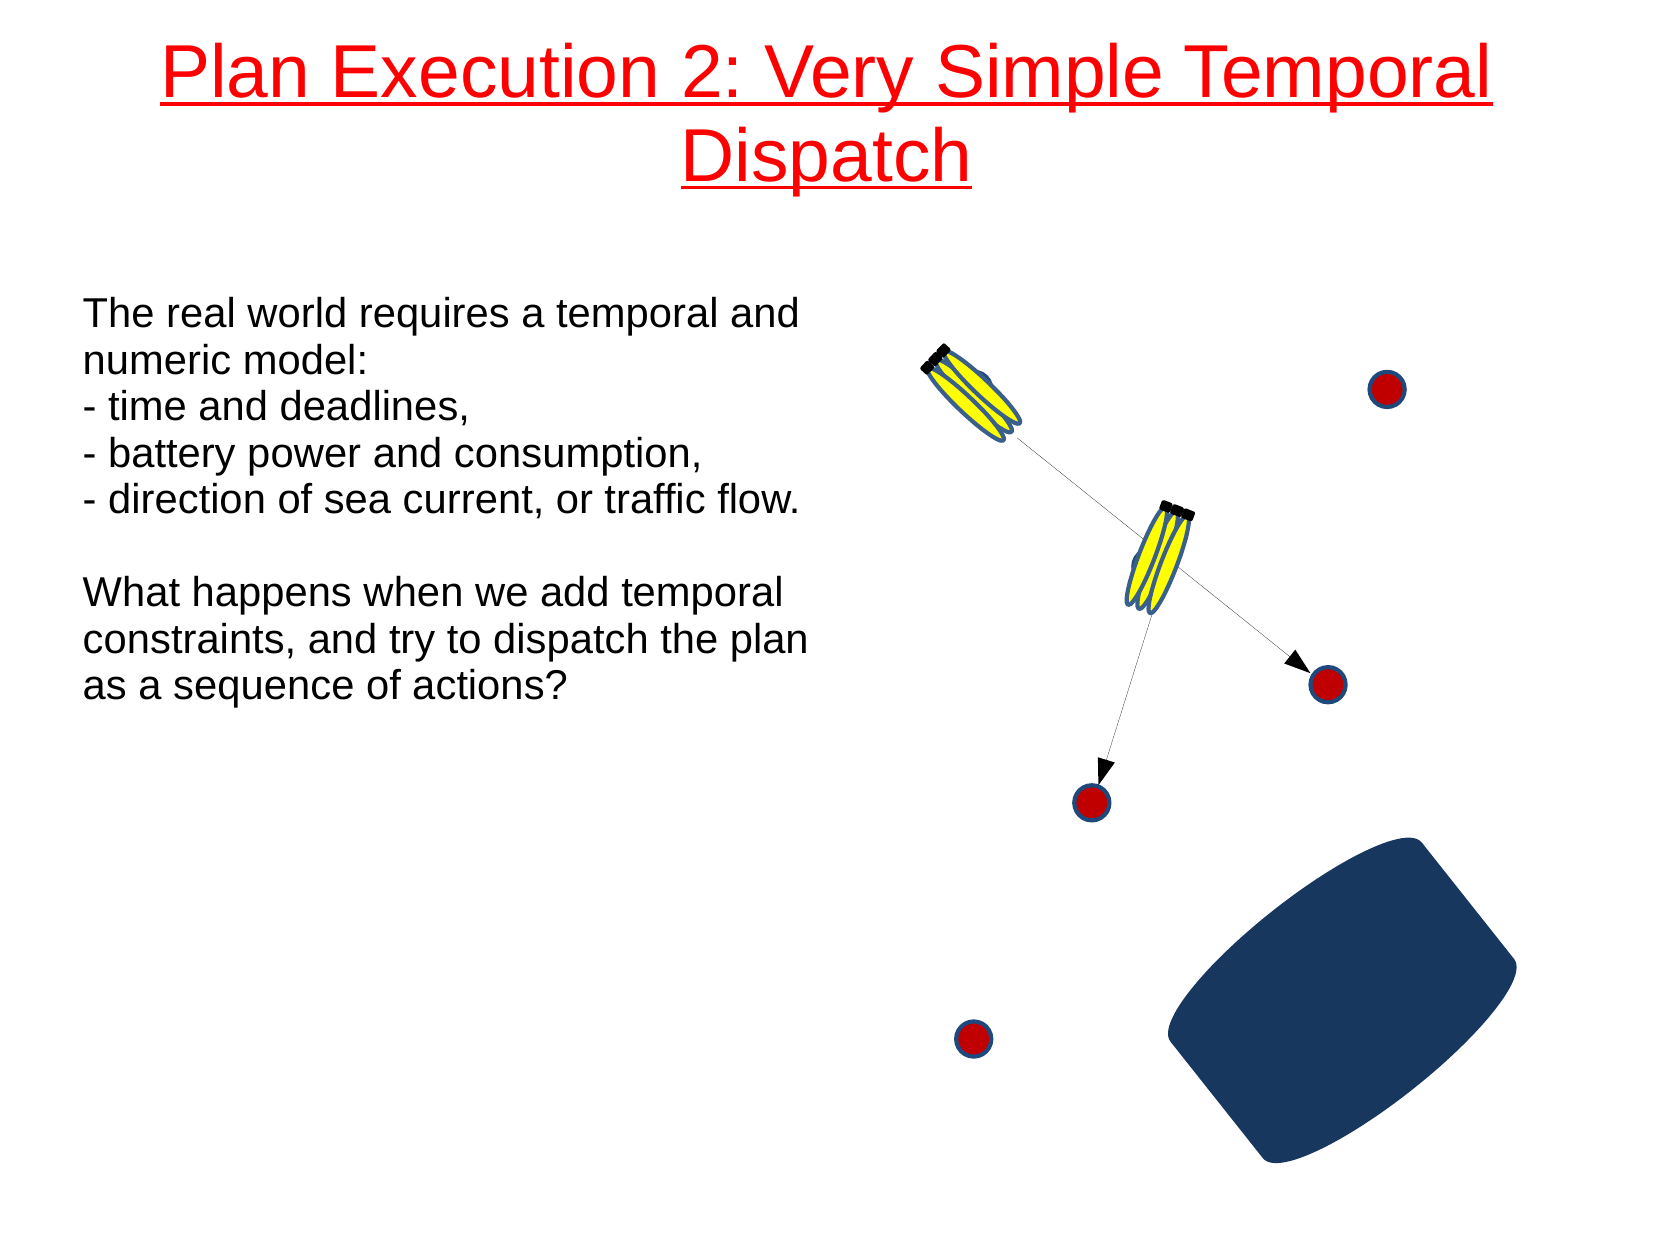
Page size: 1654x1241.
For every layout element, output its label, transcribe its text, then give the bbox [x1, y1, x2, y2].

text_box [956, 1021, 992, 1057]
subtitle The real world requires a temporal and numeric model: - time and deadlines, - battery power and consumption, - direction of sea current, or traffic flow. What happens when we add temporal constraints, and try to dispatch the plan as a sequence of actions? [82, 290, 827, 1010]
title Plan Execution 2: Very Simple Temporal Dispatch [82, 29, 1571, 198]
text_box [1369, 371, 1405, 408]
text_box [1074, 785, 1110, 821]
text_box [1310, 667, 1346, 703]
text_box [1126, 502, 1193, 614]
text_box [922, 345, 1020, 441]
text_box [1170, 839, 1515, 1161]
